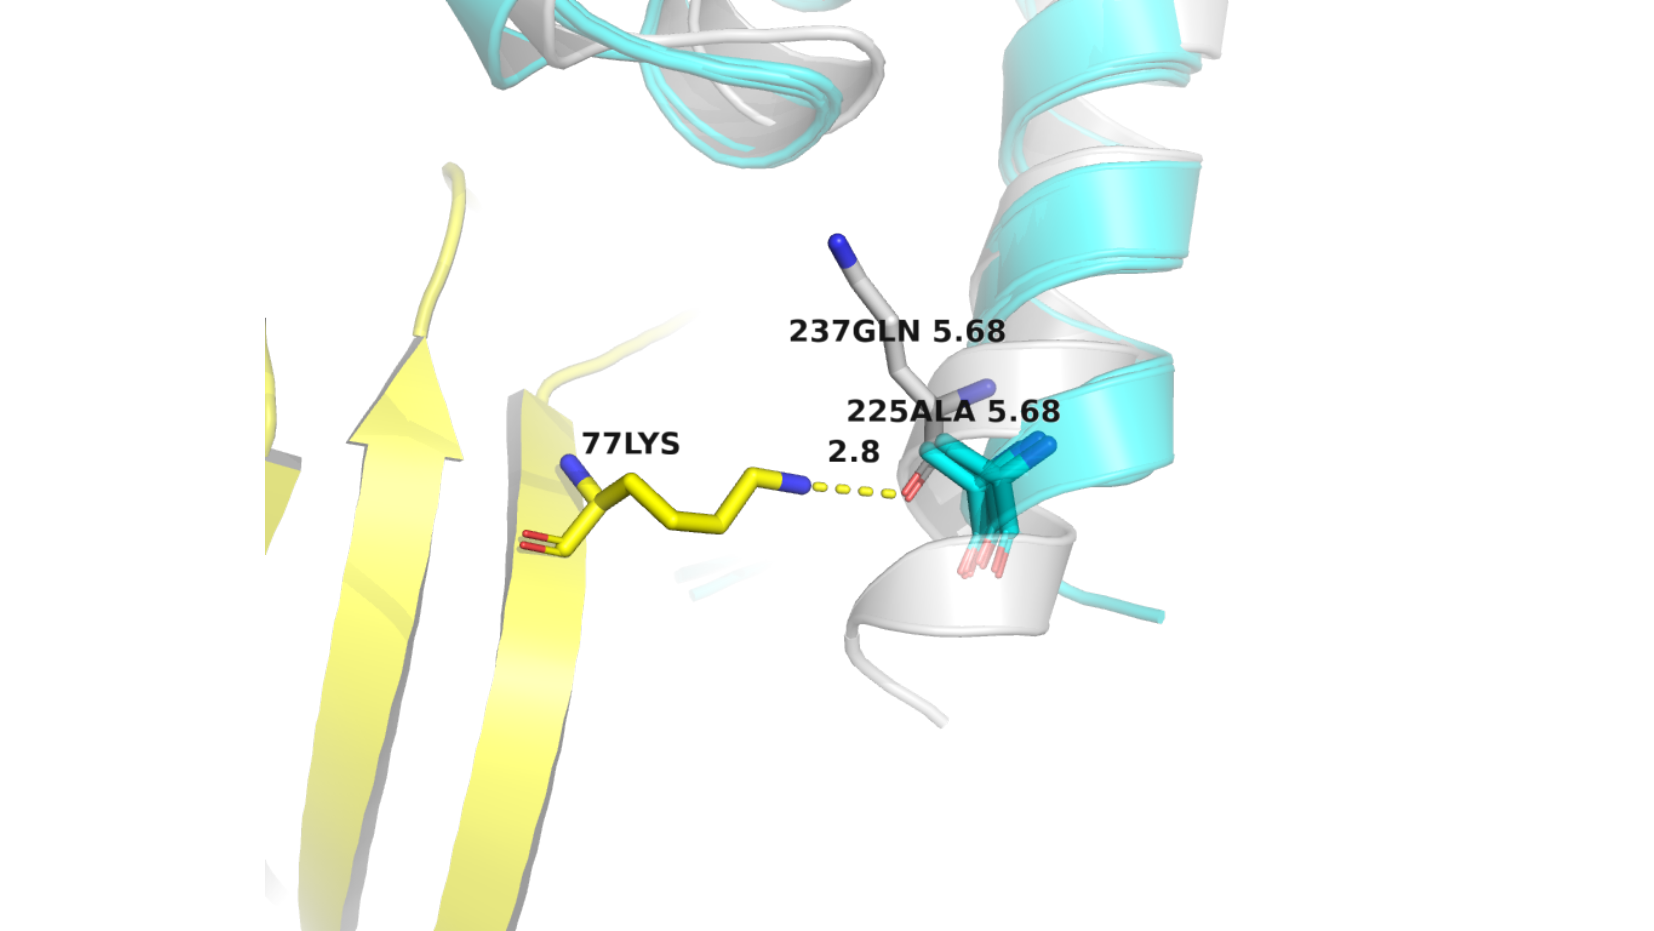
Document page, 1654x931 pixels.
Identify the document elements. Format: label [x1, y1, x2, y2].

picture [265, 0, 1506, 931]
